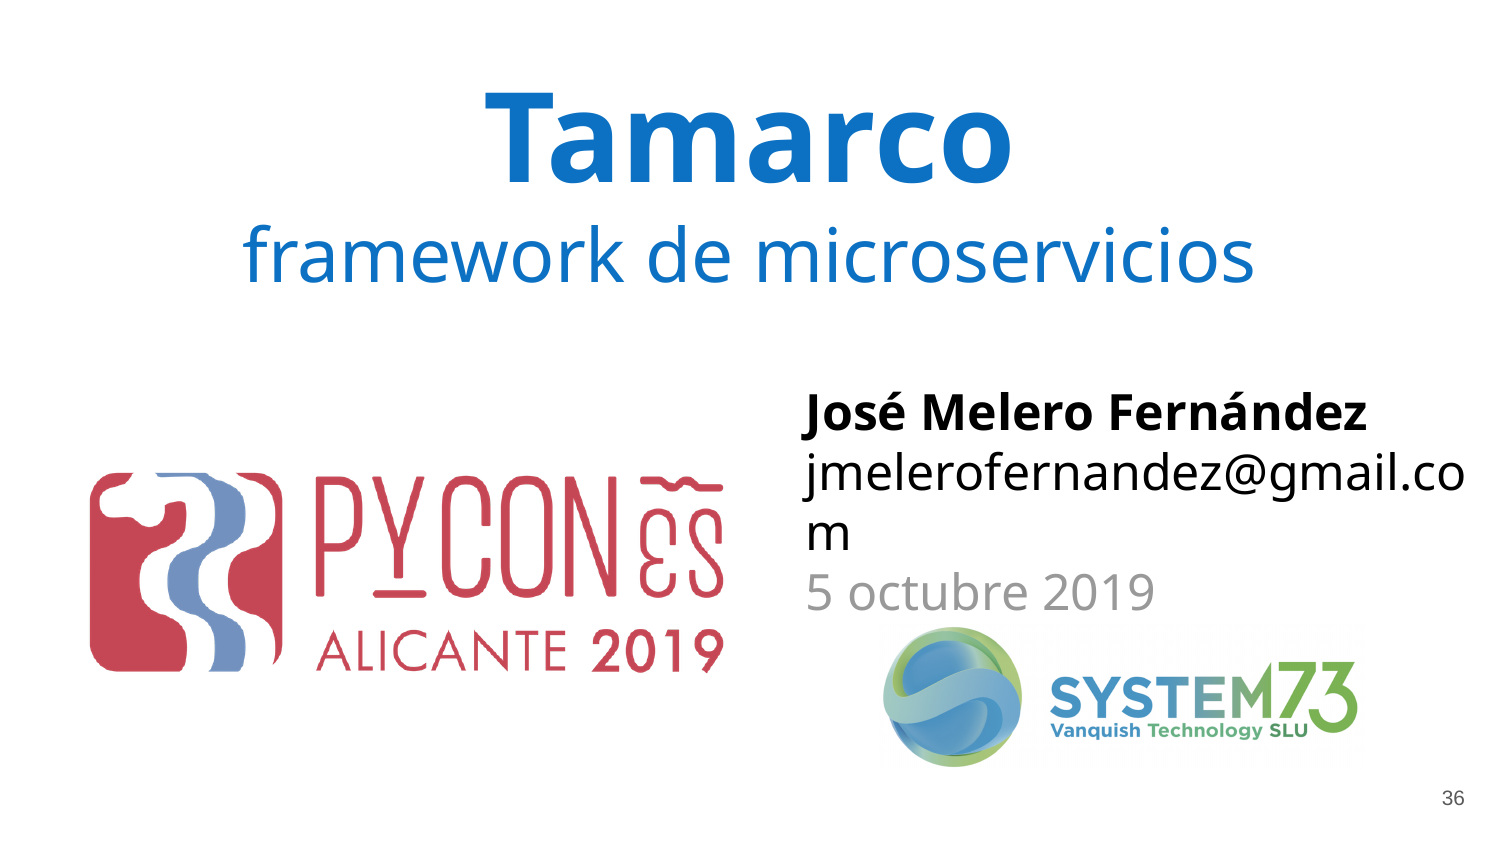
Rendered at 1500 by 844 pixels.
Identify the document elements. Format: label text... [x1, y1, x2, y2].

picture [29, 369, 791, 763]
title Tamarco framework de microservicios [29, 41, 1471, 313]
slide_number <number> [1389, 764, 1480, 830]
picture [878, 624, 1367, 770]
text_box José Melero Fernández jmelerofernandez@gmail.com 5 octubre 2019 [790, 365, 1491, 581]
